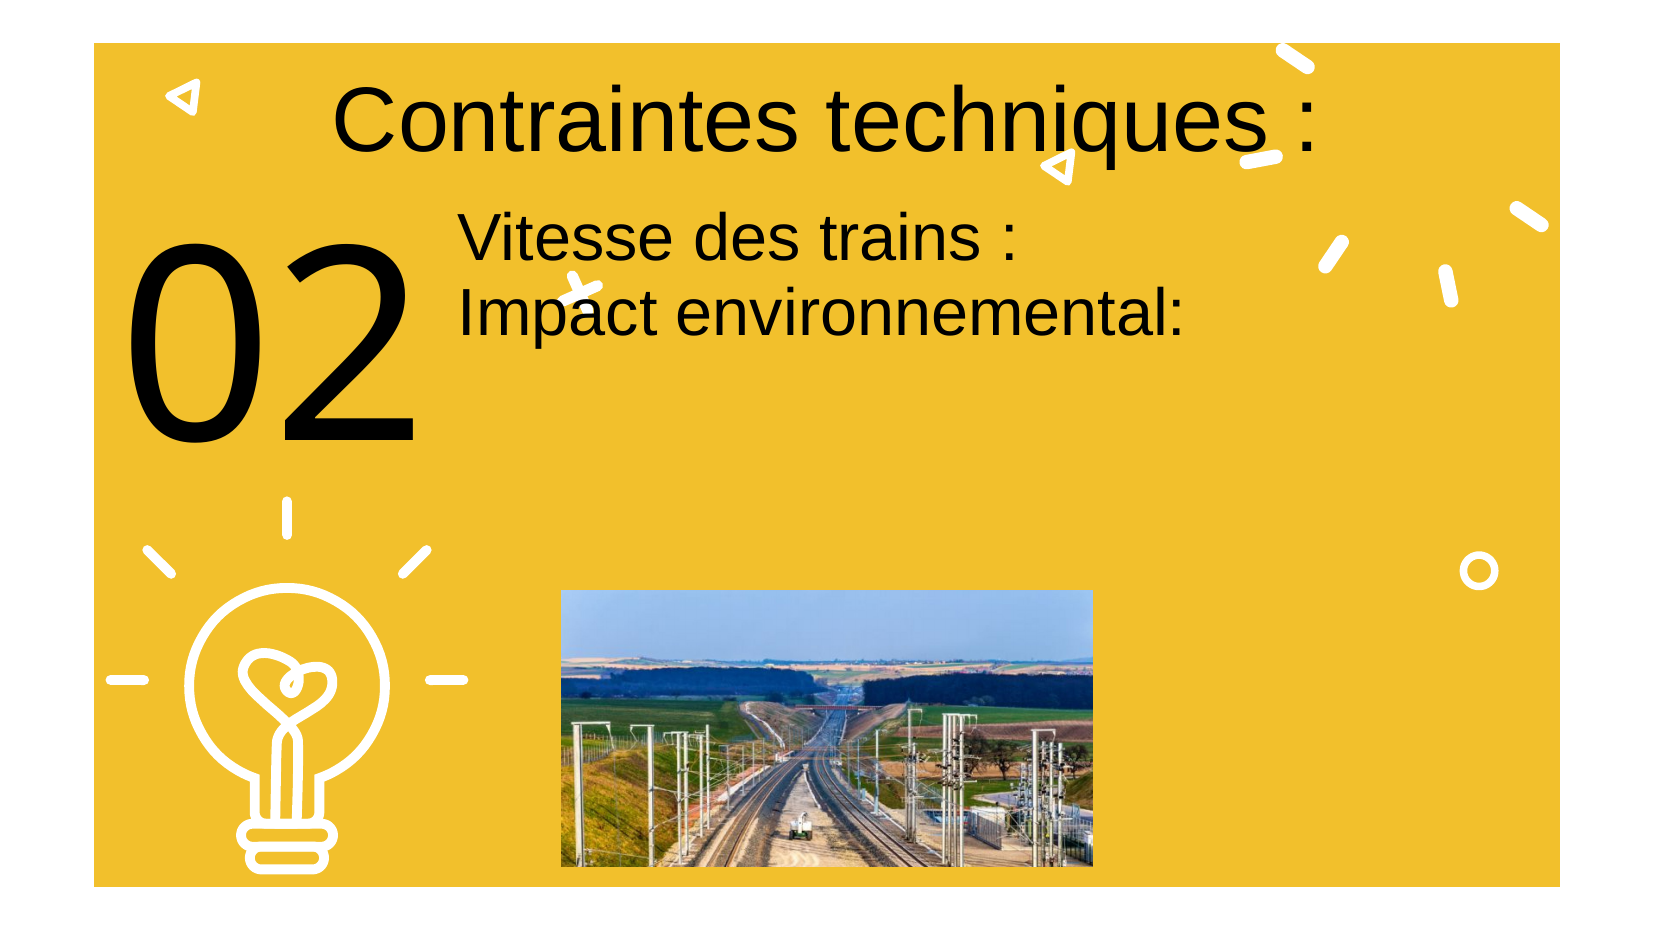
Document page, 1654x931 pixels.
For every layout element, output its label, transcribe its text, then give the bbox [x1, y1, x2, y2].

title 02 [118, 193, 442, 517]
title Contraintes techniques : [82, 37, 1571, 193]
picture [561, 590, 1093, 867]
text_box Vitesse des trains : Impact environnemental: [442, 192, 1536, 768]
